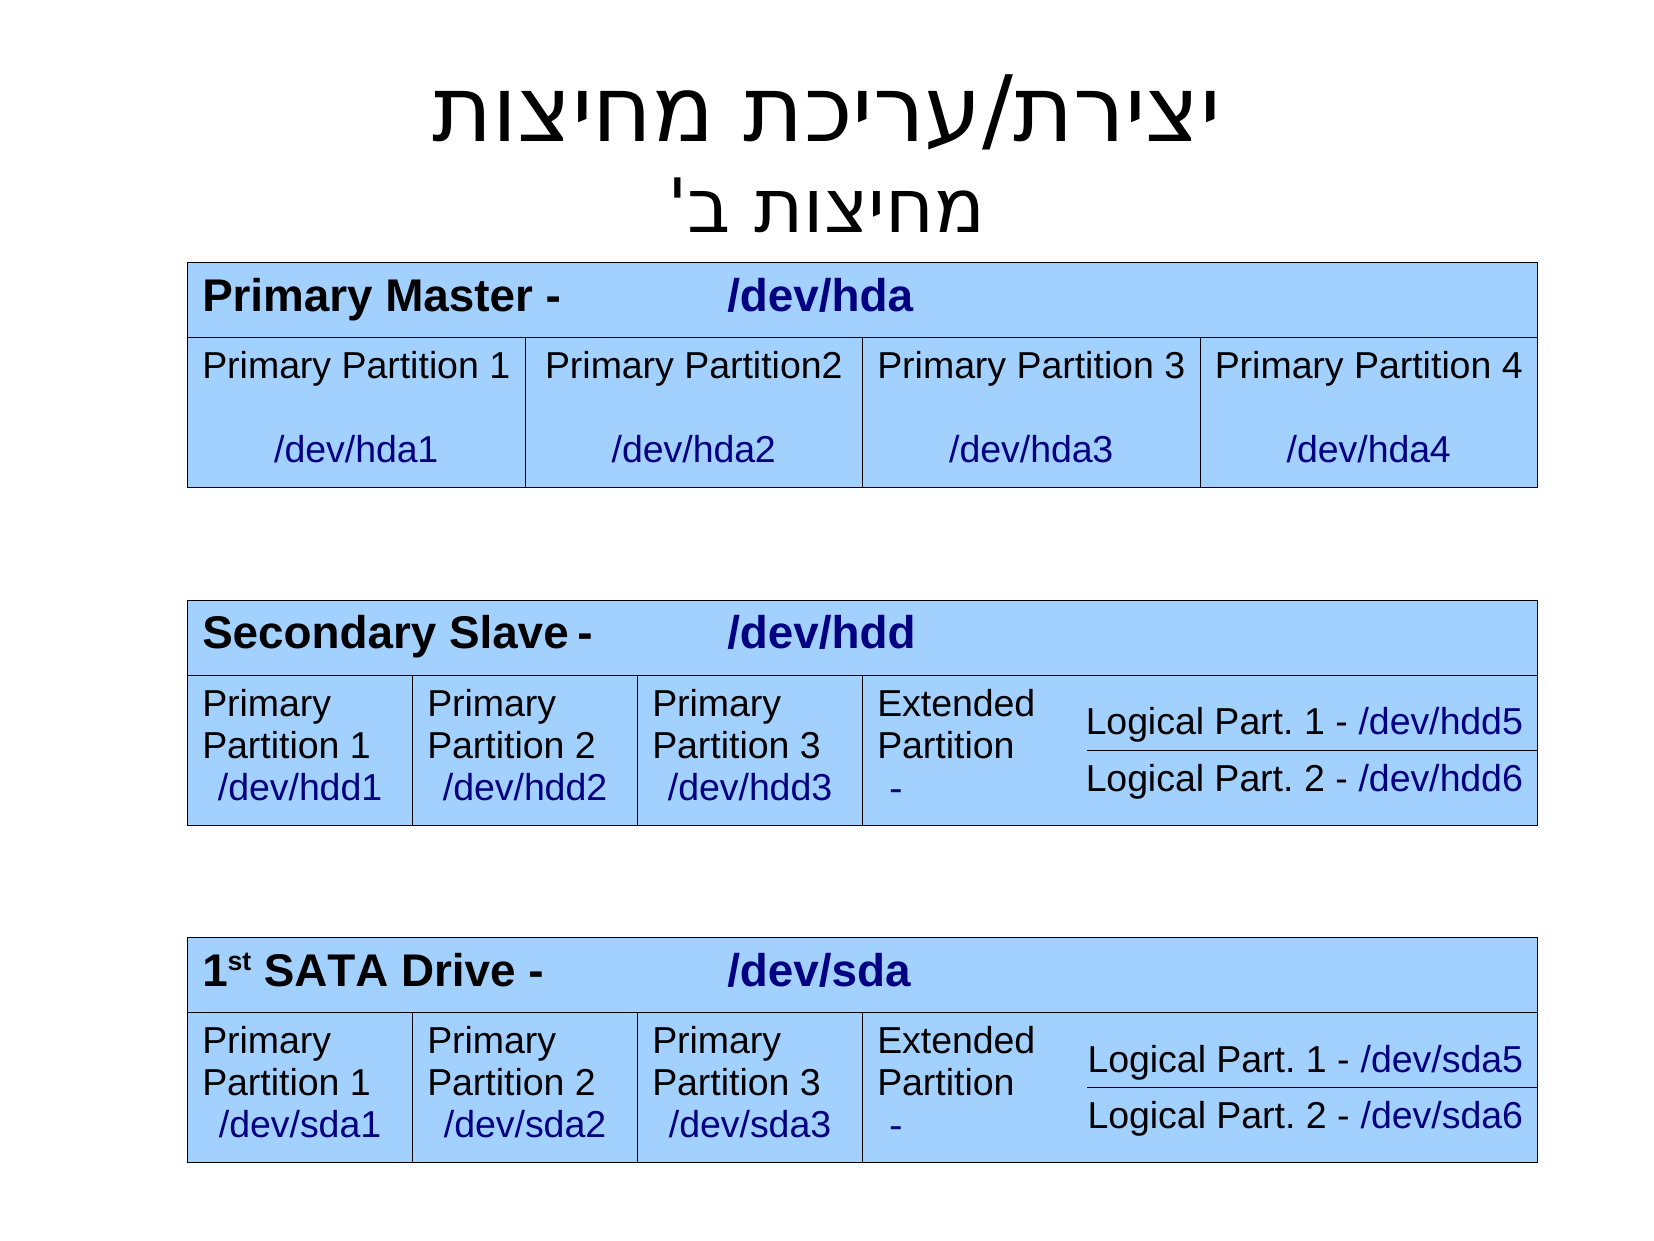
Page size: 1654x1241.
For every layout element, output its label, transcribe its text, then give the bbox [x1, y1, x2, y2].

text_box Primary Partition 1 /dev/hda1 [187, 337, 525, 479]
text_box Extended Partition - [862, 1012, 1088, 1154]
text_box [413, 816, 637, 826]
text_box [1201, 479, 1538, 488]
text_box Logical Part. 1 - /dev/hdd5 [1050, 693, 1538, 750]
text_box [187, 479, 525, 488]
title יצירת/עריכת מחיצות מחיצות ב' [82, 51, 1571, 255]
text_box [187, 1006, 1538, 1030]
text_box Primary Partition 1 /dev/hdd1 [187, 675, 412, 816]
text_box Primary Partition 2 /dev/hdd2 [412, 675, 637, 816]
text_box [187, 816, 412, 826]
text_box [863, 479, 1200, 488]
text_box Primary Partition 1 /dev/sda1 [187, 1012, 412, 1154]
text_box Primary Partition 3 /dev/hda3 [862, 337, 1200, 479]
text_box Primary Partition 3 /dev/sda3 [637, 1012, 862, 1154]
text_box [187, 668, 1538, 693]
text_box Primary Partition 2 /dev/sda2 [412, 1012, 637, 1154]
text_box Primary Partition 3 /dev/hdd3 [637, 675, 863, 816]
text_box [638, 1154, 862, 1163]
text_box Logical Part. 2 - /dev/sda6 [1050, 1087, 1538, 1145]
text_box [1383, 262, 1538, 337]
text_box [863, 1145, 1538, 1163]
text_box [526, 479, 862, 488]
text_box Primary Master - /dev/hda [187, 262, 1383, 337]
text_box Extended Partition - [863, 675, 1088, 816]
text_box Primary Partition2 /dev/hda2 [525, 337, 862, 479]
text_box [863, 807, 1538, 826]
text_box [413, 1154, 637, 1163]
text_box Logical Part. 2 - /dev/hdd6 [1050, 750, 1538, 807]
text_box 1st SATA Drive - /dev/sda [187, 937, 1538, 1006]
text_box [638, 816, 862, 826]
text_box [187, 1154, 412, 1163]
text_box Logical Part. 1 - /dev/sda5 [1050, 1030, 1538, 1087]
text_box Secondary Slave - /dev/hdd [187, 600, 1538, 668]
text_box Primary Partition 4 /dev/hda4 [1200, 337, 1538, 479]
